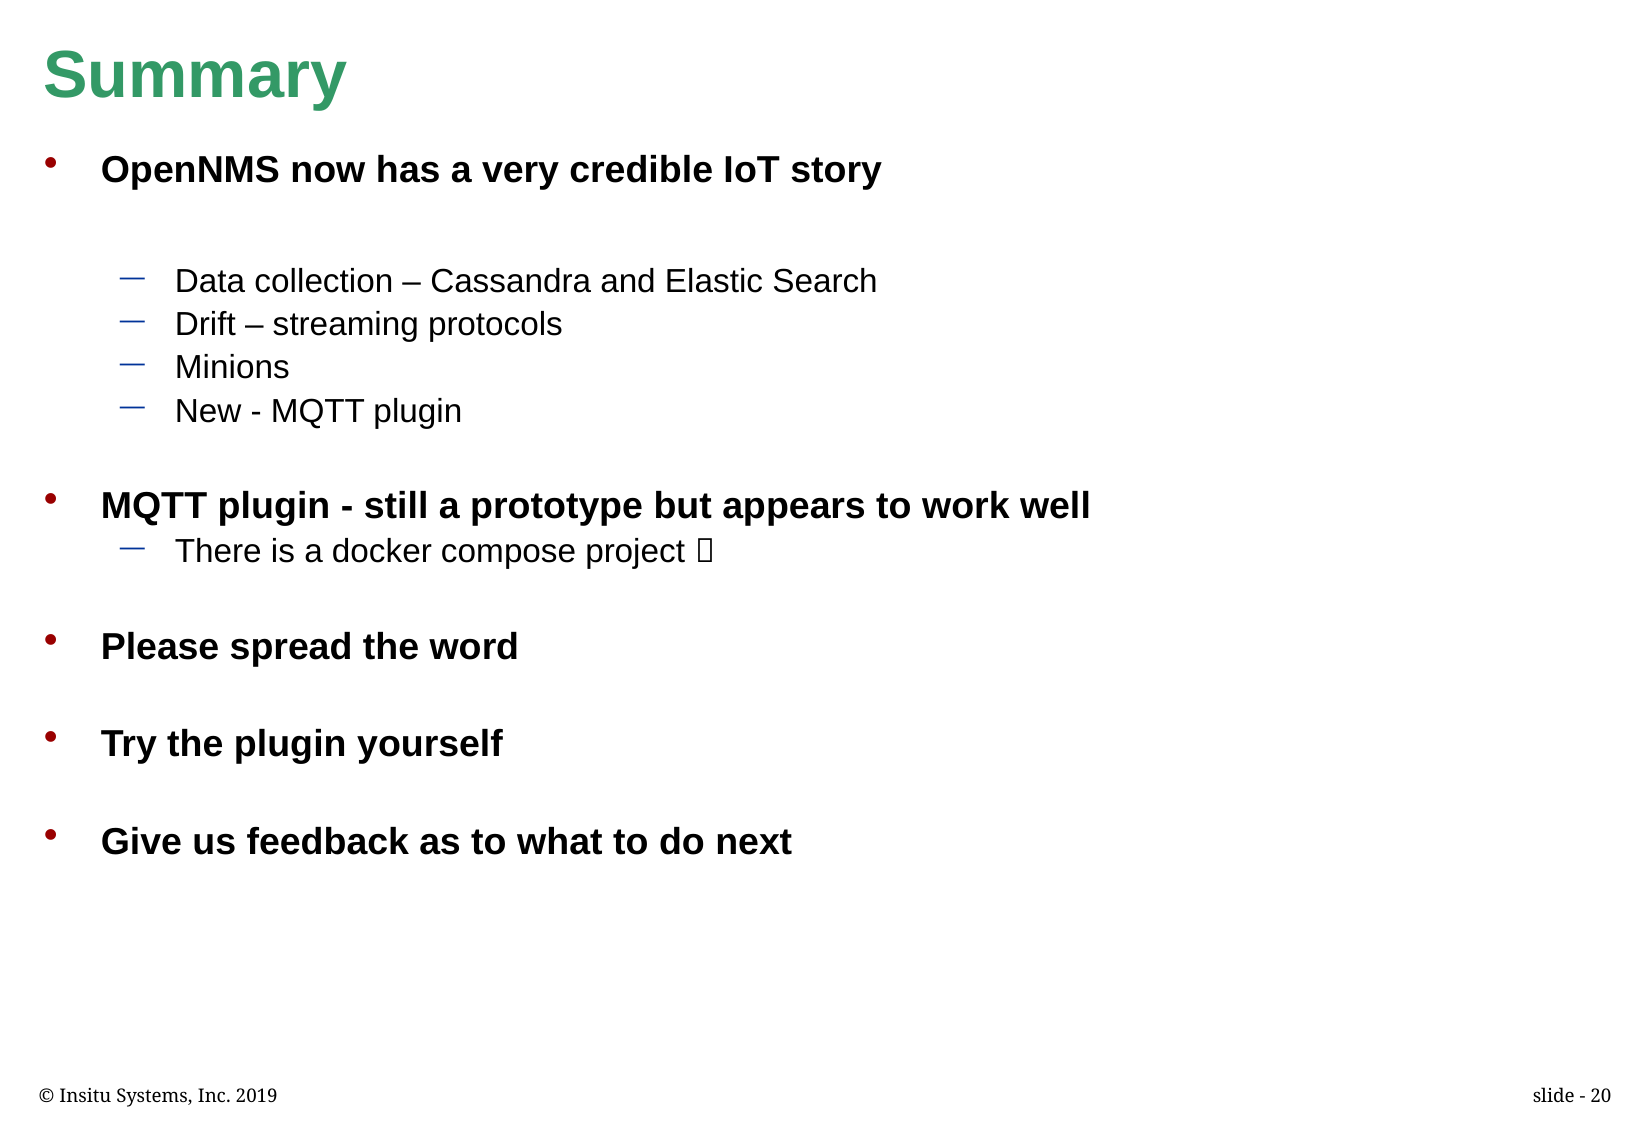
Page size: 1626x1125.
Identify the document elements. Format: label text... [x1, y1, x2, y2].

title Summary [28, 34, 1167, 105]
list OpenNMS now has a very credible IoT story Data collection – Cassandra and Elastic Search Drift – streaming protocols Minions New - MQTT plugin MQTT plugin - still a prototype but appears to work well There is a docker compose project  Please spread the word Try the plugin yourself Give us feedback as to what to do next [28, 137, 1593, 1033]
